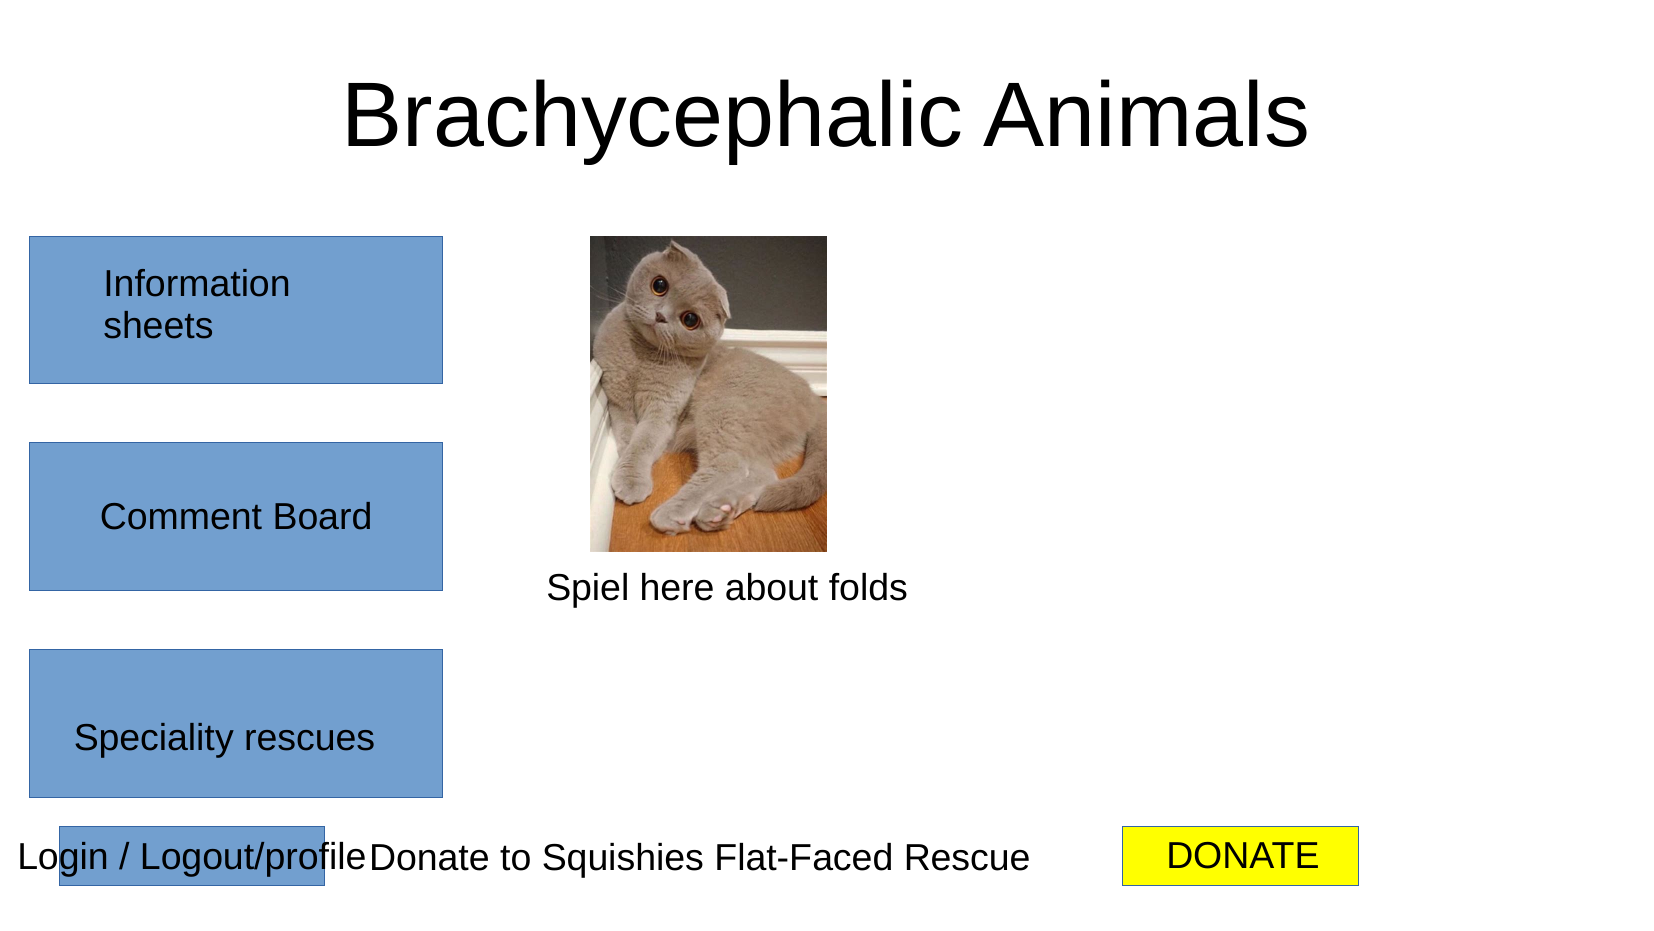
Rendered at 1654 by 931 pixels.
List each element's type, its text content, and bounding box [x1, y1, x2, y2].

text_box Speciality rescues [59, 708, 414, 766]
text_box Comment Board [29, 442, 443, 591]
text_box Login / Logout/profile [59, 826, 325, 886]
text_box [29, 649, 443, 798]
text_box [29, 236, 443, 384]
text_box DONATE [1151, 826, 1359, 884]
title Brachycephalic Animals [82, 37, 1571, 193]
text_box Information sheets [88, 255, 384, 355]
text_box [1122, 826, 1359, 886]
text_box Donate to Squishies Flat-Faced Rescue [354, 829, 1093, 886]
text_box Spiel here about folds [531, 558, 1654, 616]
picture [590, 236, 827, 552]
